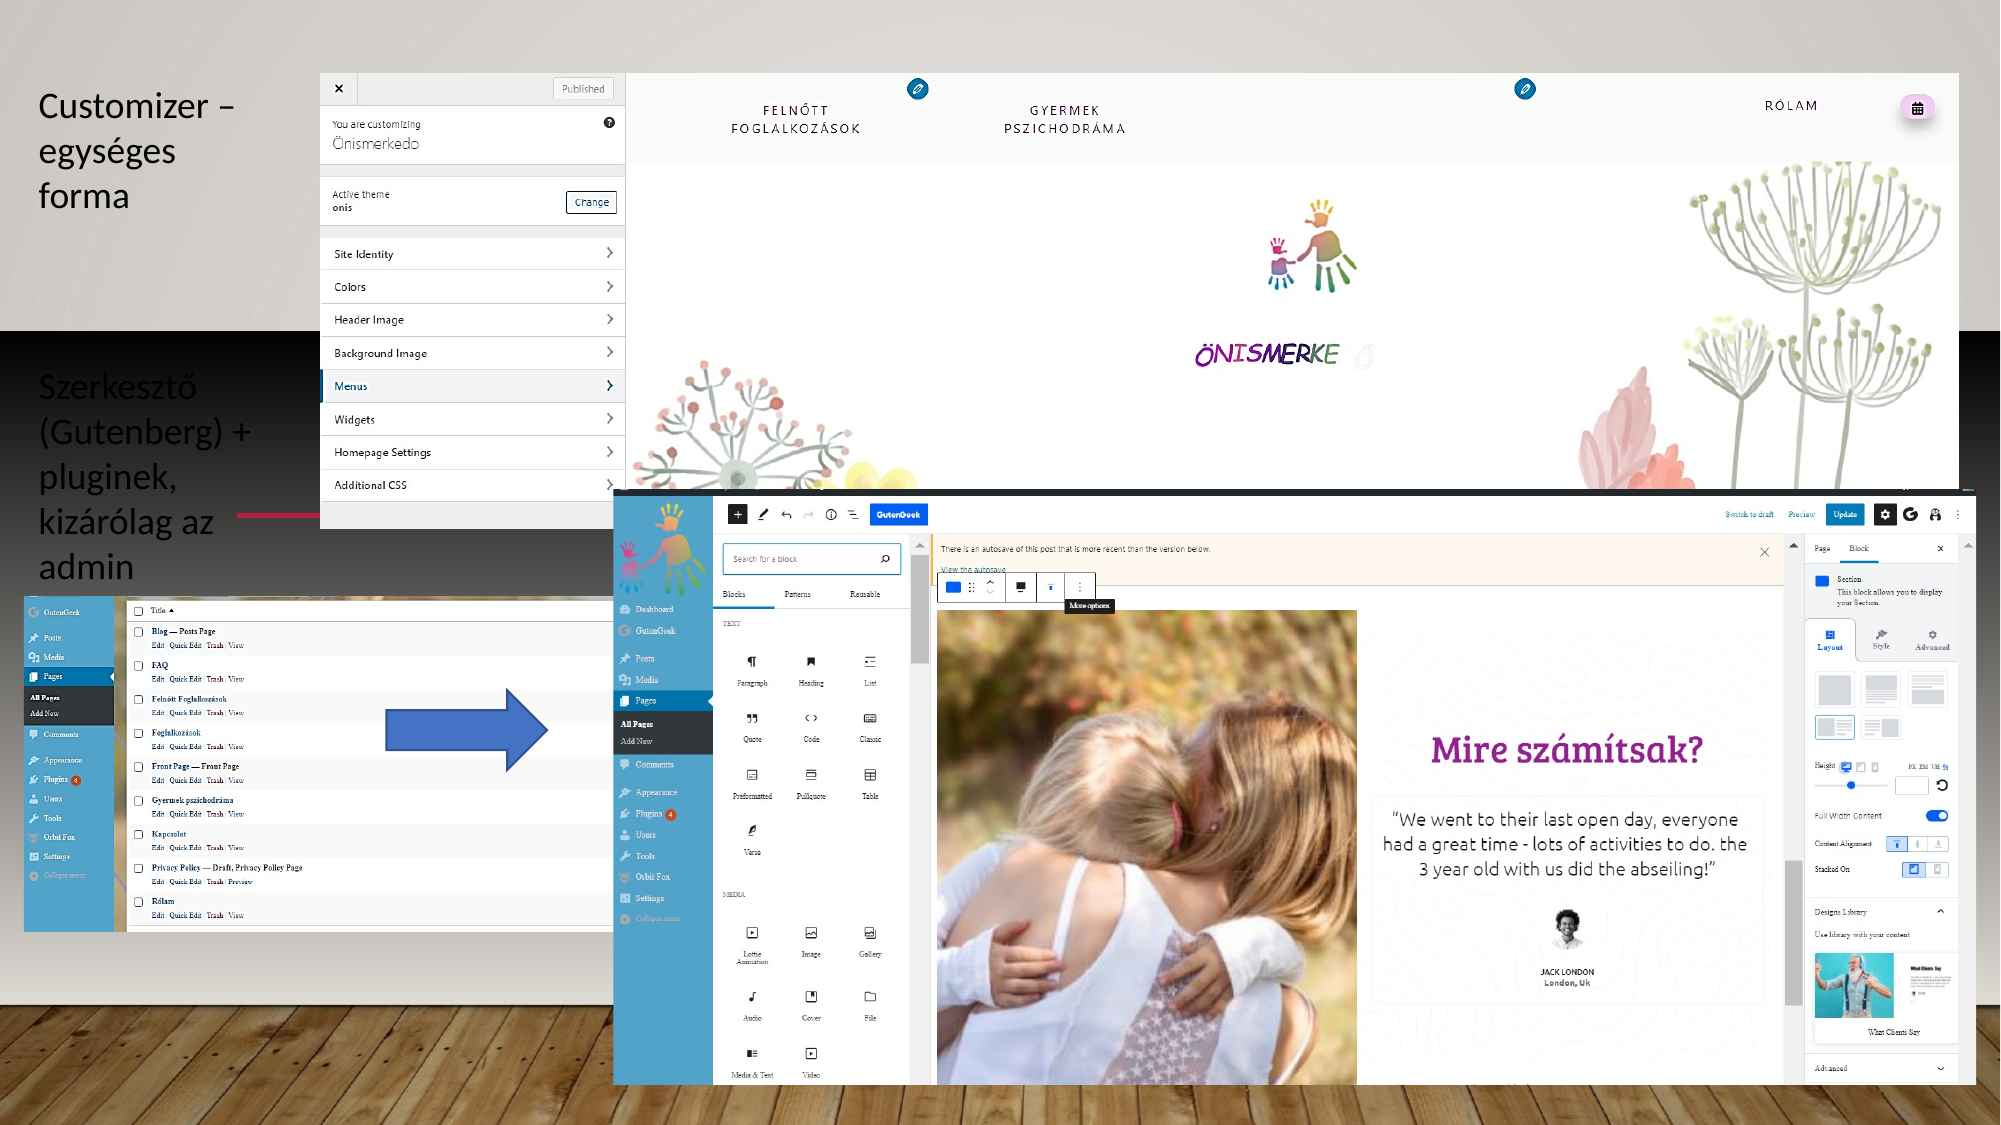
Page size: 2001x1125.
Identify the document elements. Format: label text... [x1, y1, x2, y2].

picture [23, 73, 1977, 1085]
text_box Customizer – egységes forma [23, 73, 275, 226]
text_box Szerkesztő (Gutenberg) + pluginek, kizárólag az admin [23, 355, 275, 598]
picture [45, 673, 63, 680]
picture [30, 671, 39, 683]
text_box [386, 690, 548, 770]
